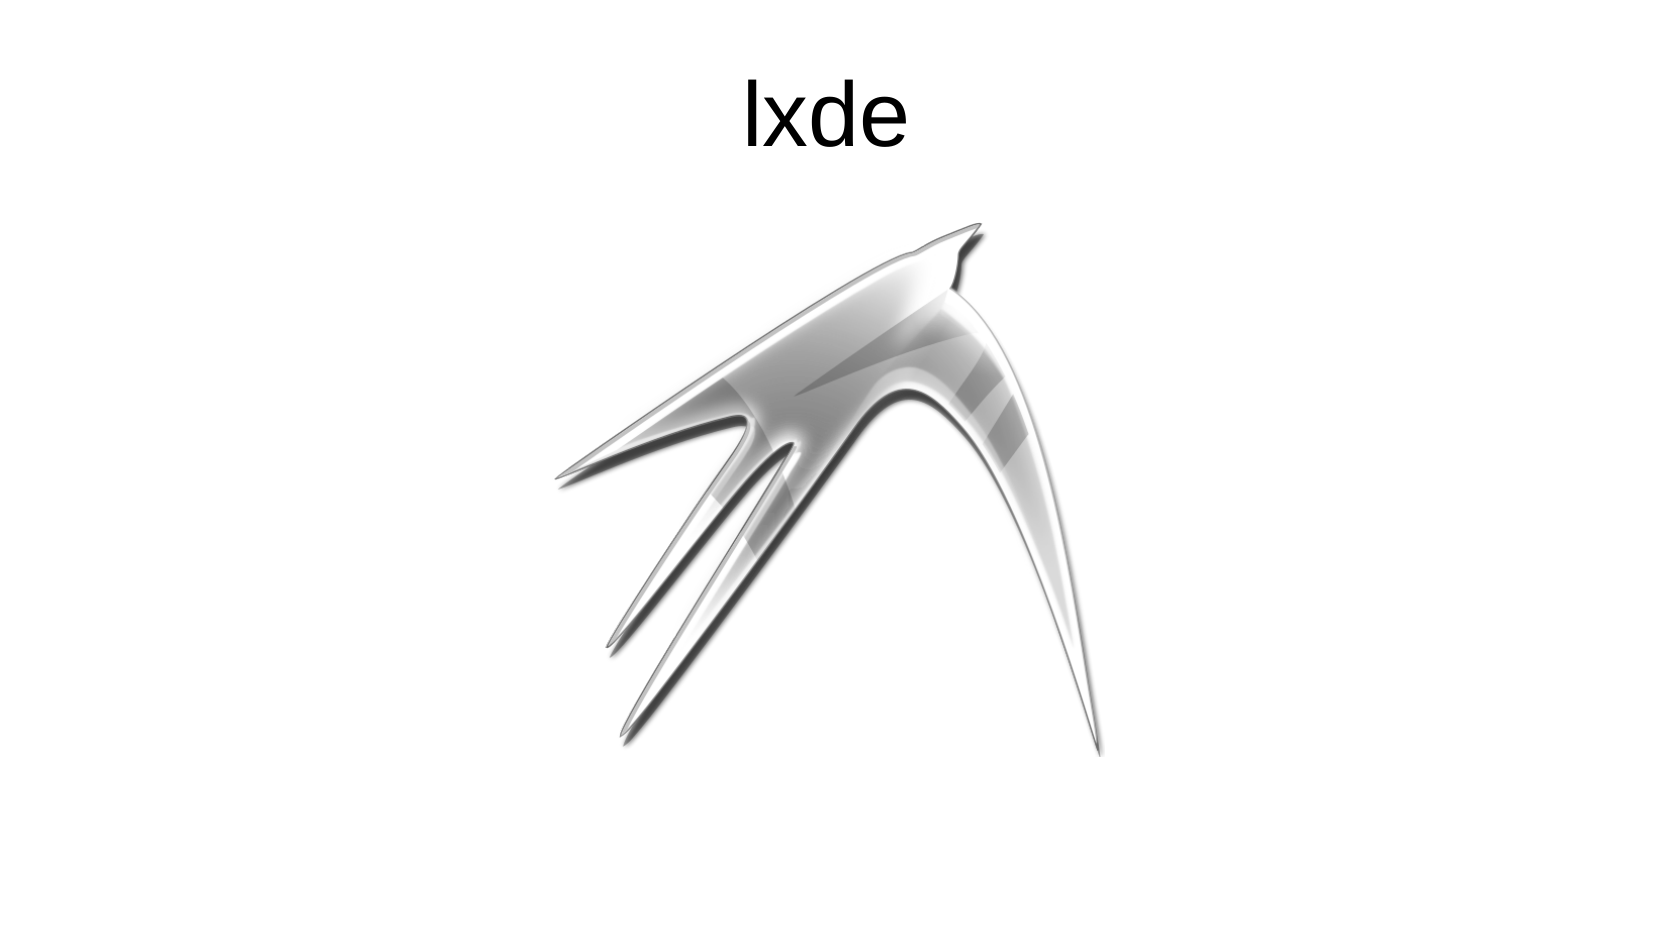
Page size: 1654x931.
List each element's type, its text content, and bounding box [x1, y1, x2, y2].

title lxde [82, 37, 1571, 193]
picture [548, 217, 1105, 758]
